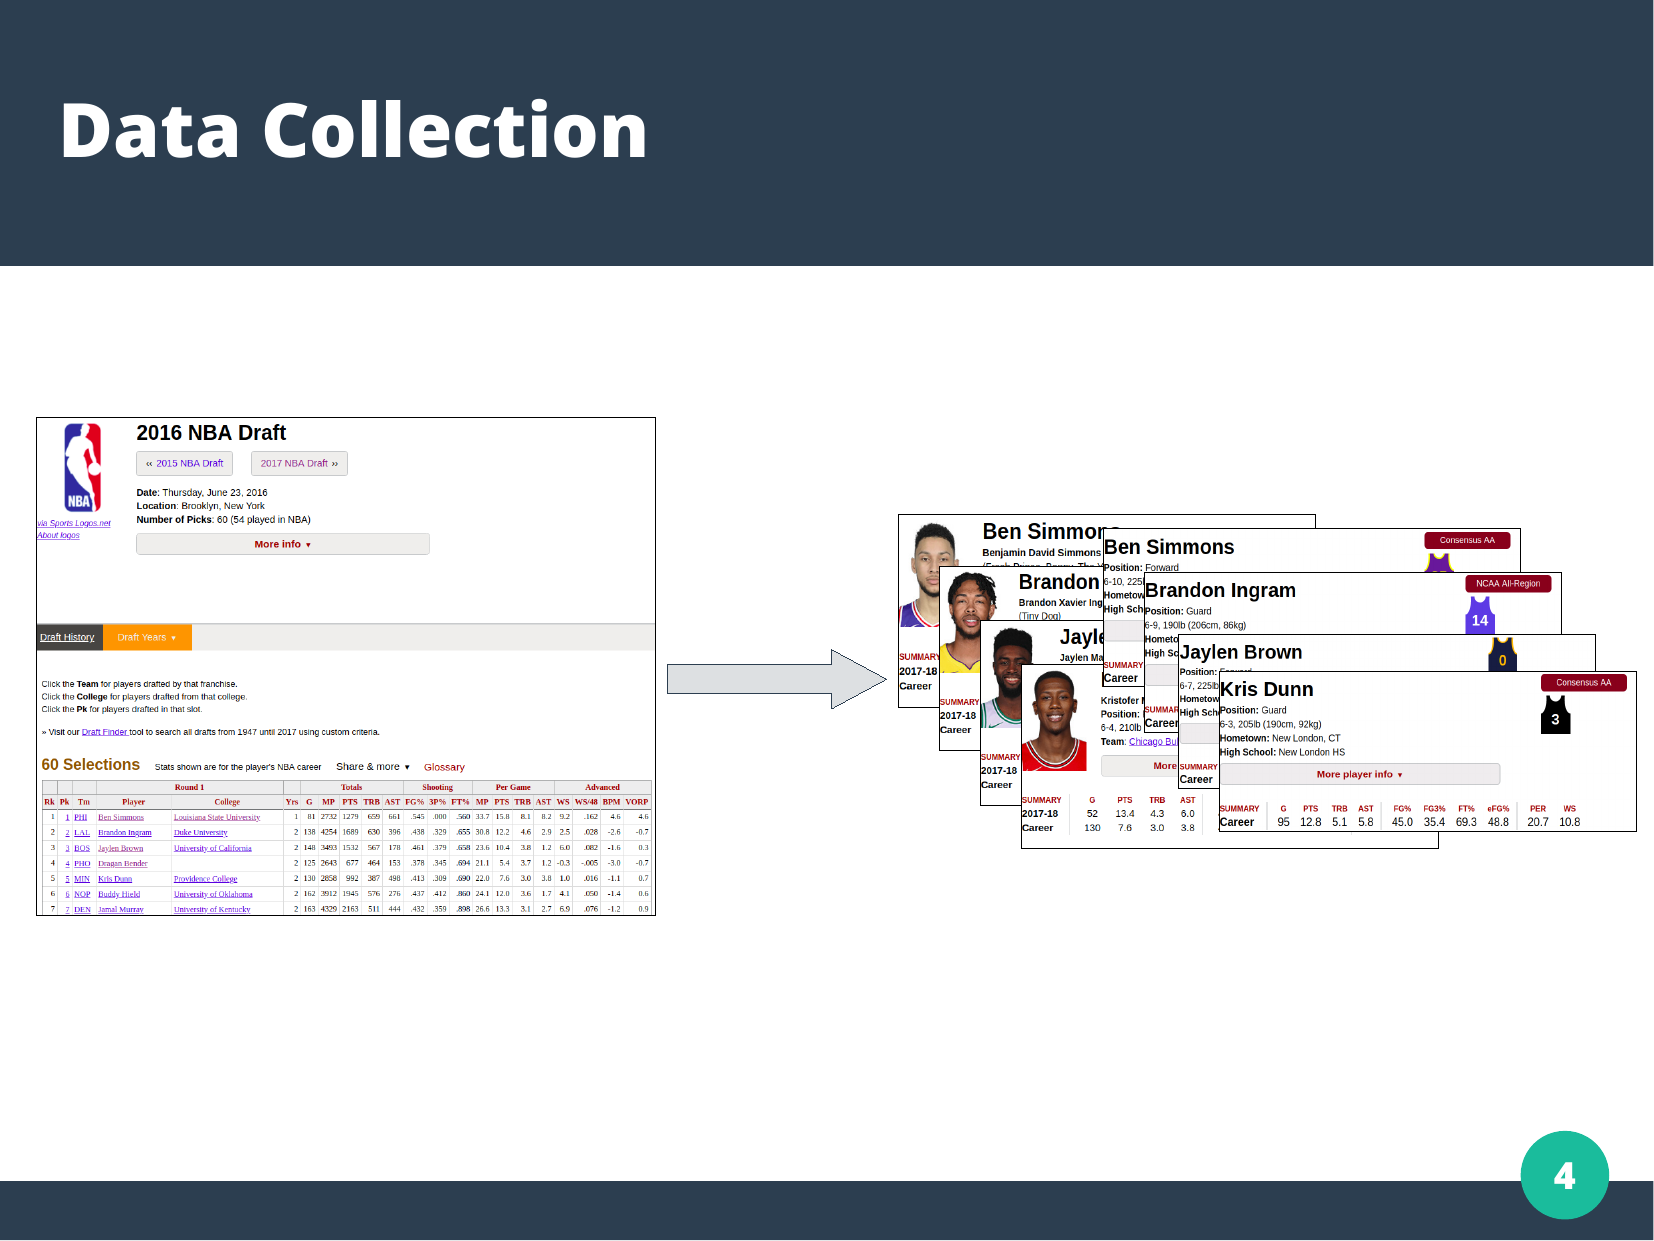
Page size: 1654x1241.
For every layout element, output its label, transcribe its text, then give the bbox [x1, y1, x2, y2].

picture [36, 417, 656, 916]
title Data Collection [58, 49, 1595, 207]
picture [898, 514, 1637, 849]
text_box [667, 649, 887, 709]
